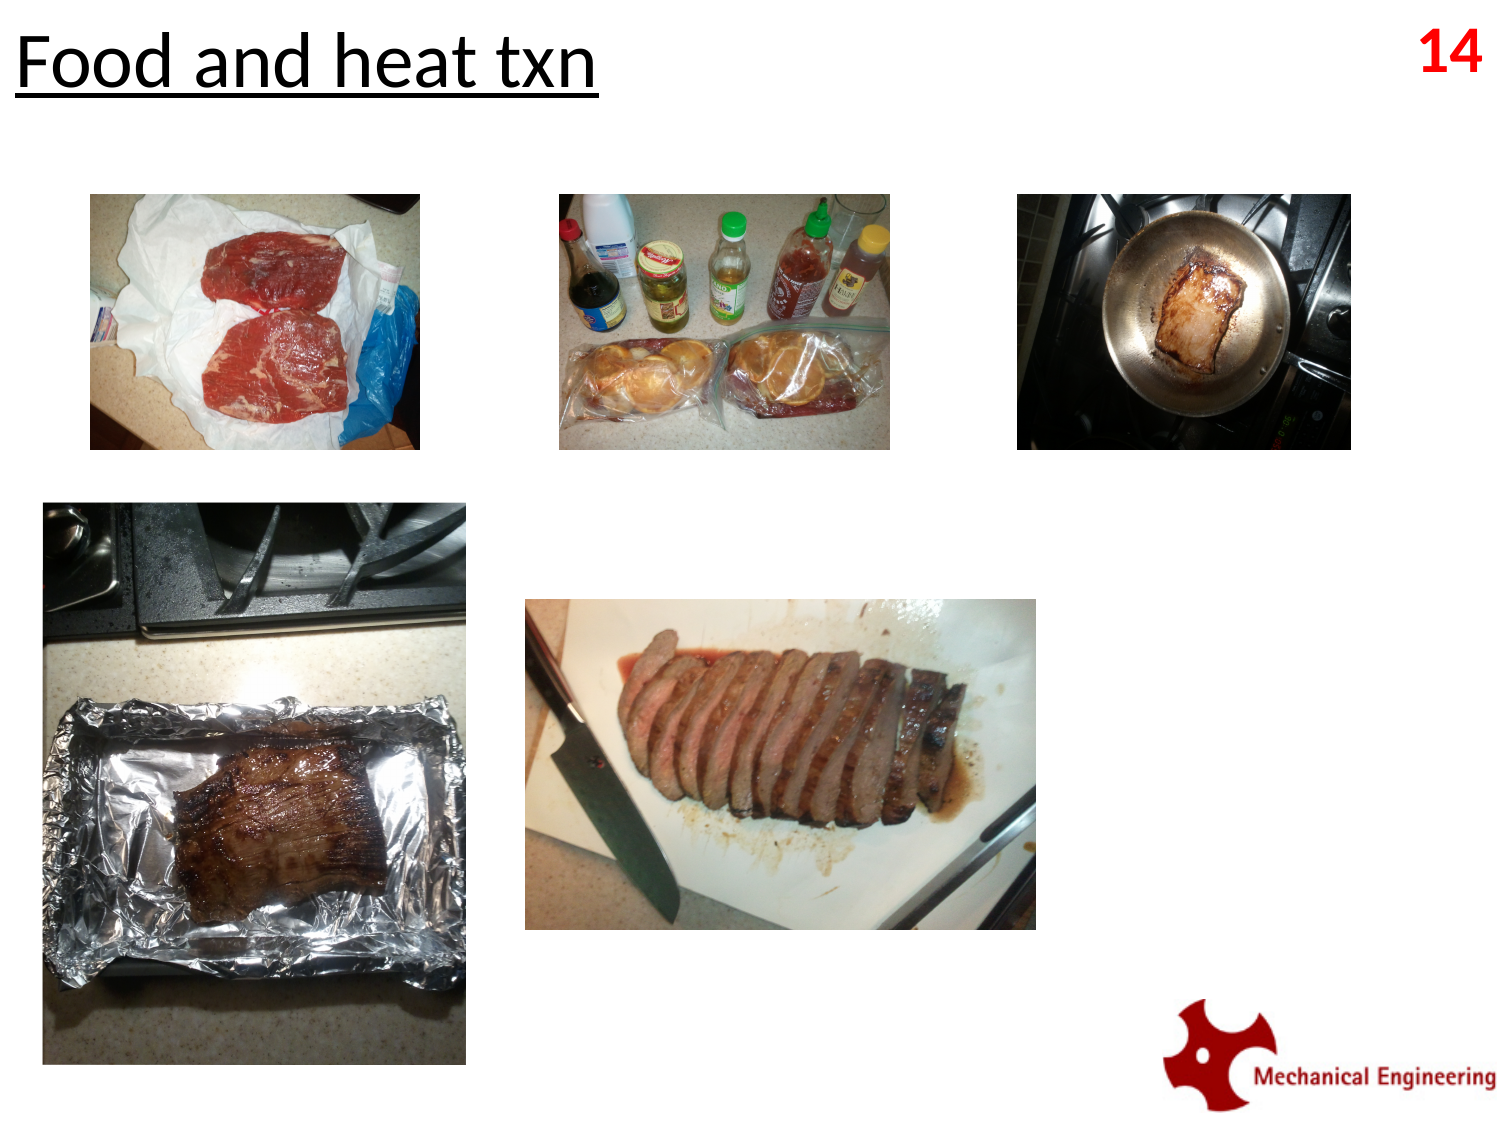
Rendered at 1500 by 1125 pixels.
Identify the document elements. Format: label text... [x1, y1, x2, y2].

picture [525, 599, 1036, 930]
picture [1017, 194, 1351, 451]
title Food and heat txn [0, 0, 1365, 150]
text_box 14 [1400, 0, 1499, 93]
picture [559, 194, 890, 451]
picture [90, 194, 420, 451]
picture [1162, 999, 1497, 1113]
picture [42, 502, 466, 1066]
